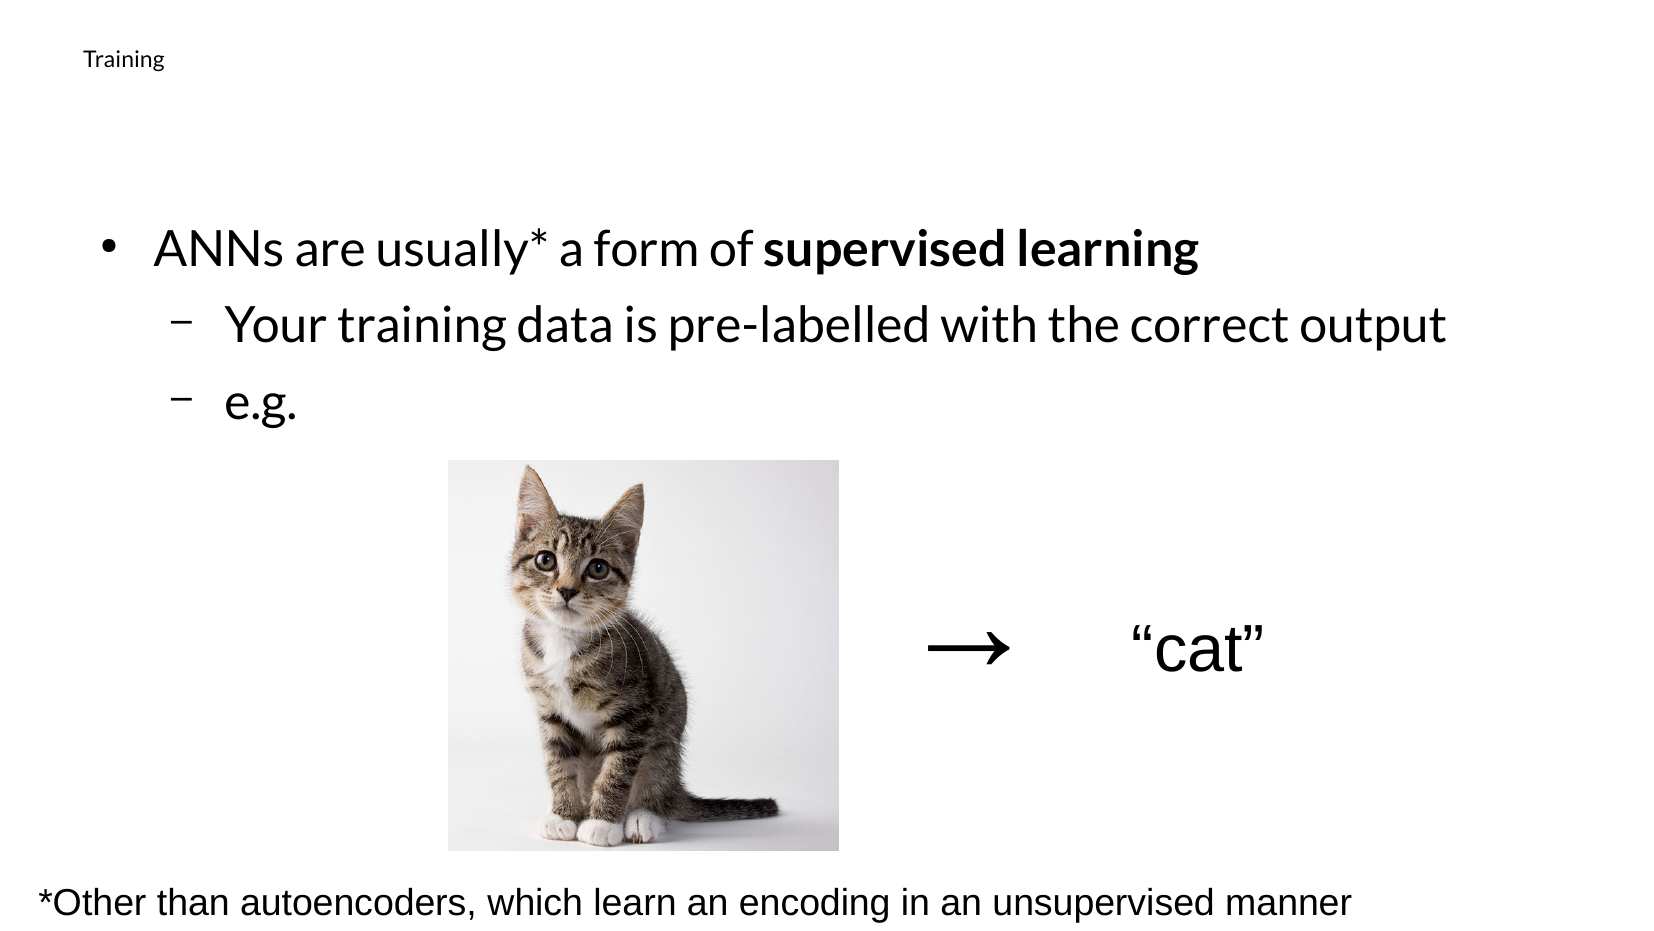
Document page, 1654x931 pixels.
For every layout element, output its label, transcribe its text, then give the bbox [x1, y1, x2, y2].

text_box → “cat” [885, 540, 1281, 709]
list ANNs are usually* a form of supervised learning Your training data is pre-labelled with the correct output e.g. [82, 217, 1571, 839]
picture [448, 460, 839, 851]
text_box *Other than autoencoders, which learn an encoding in an unsupervised manner [23, 874, 1642, 931]
title Training [83, 0, 1571, 119]
